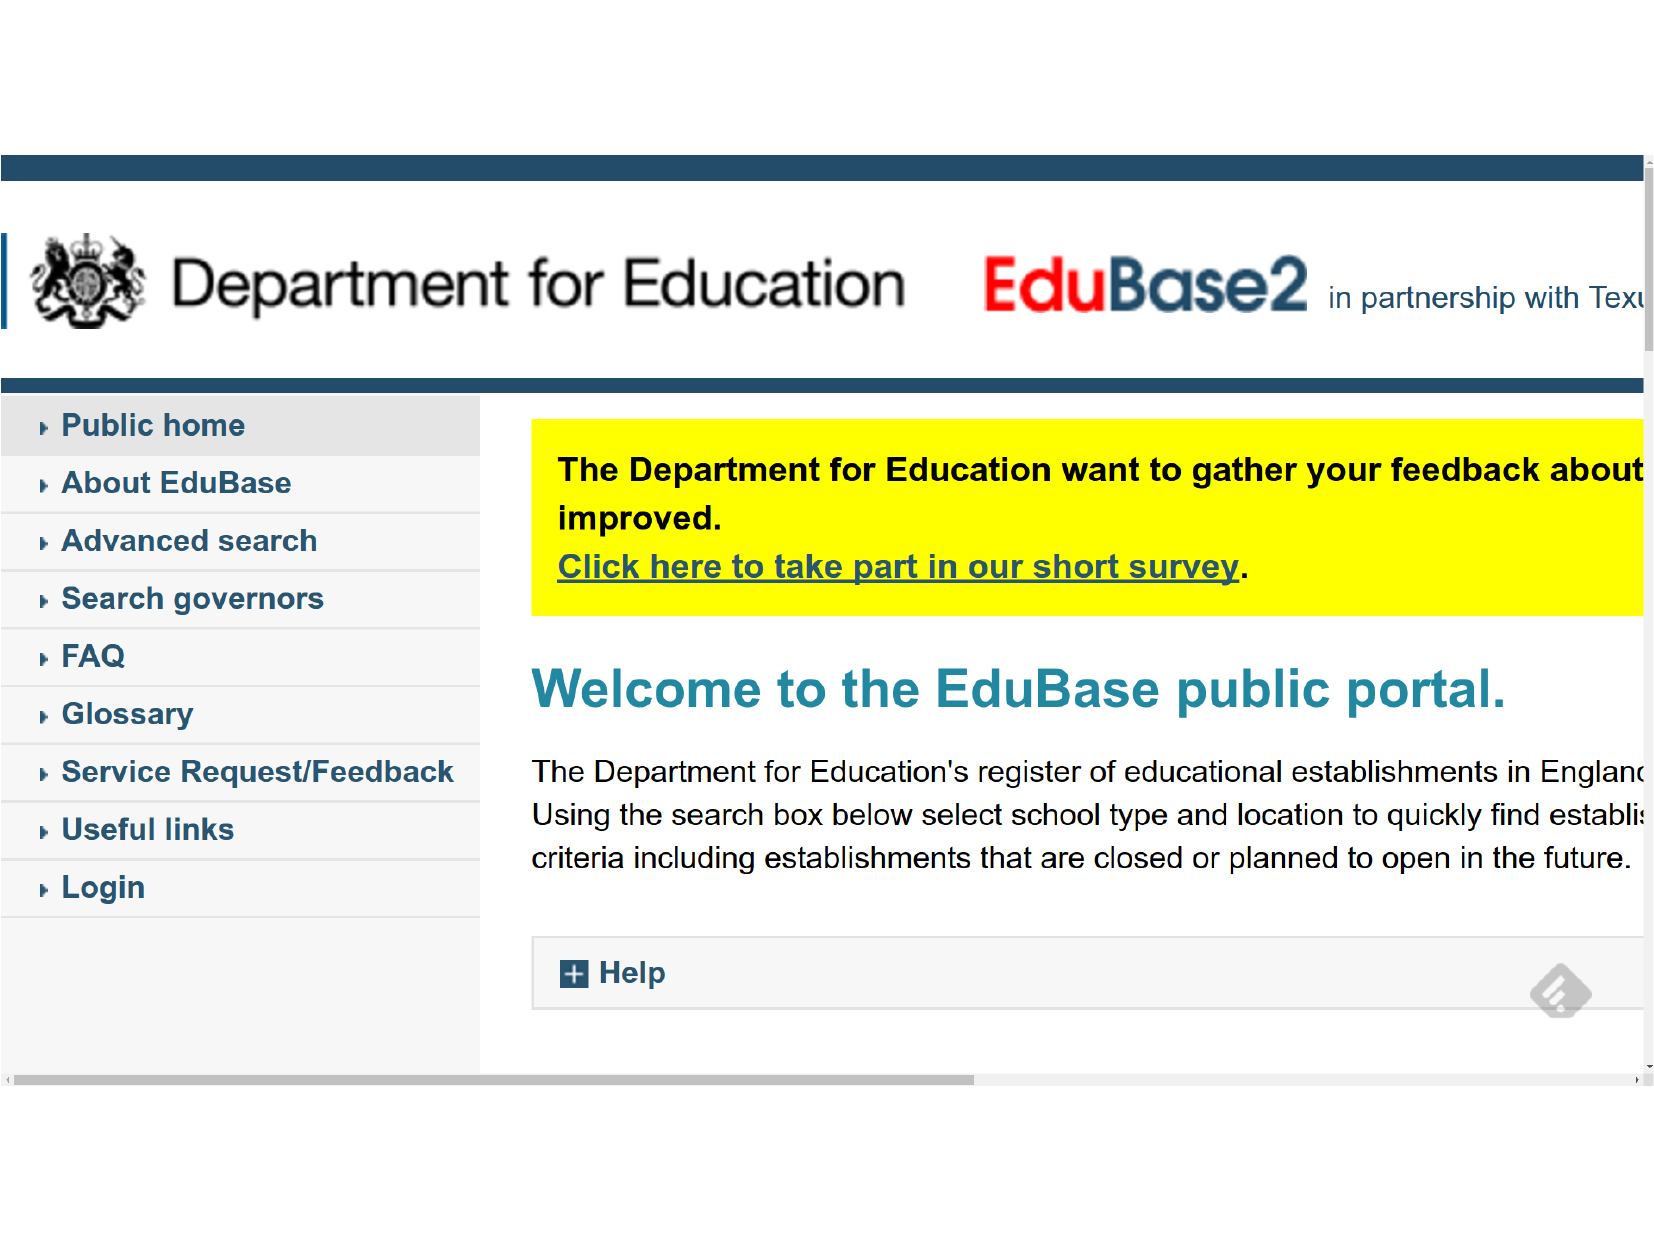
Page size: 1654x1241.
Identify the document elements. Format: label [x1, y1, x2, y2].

picture [1, 155, 1654, 1086]
